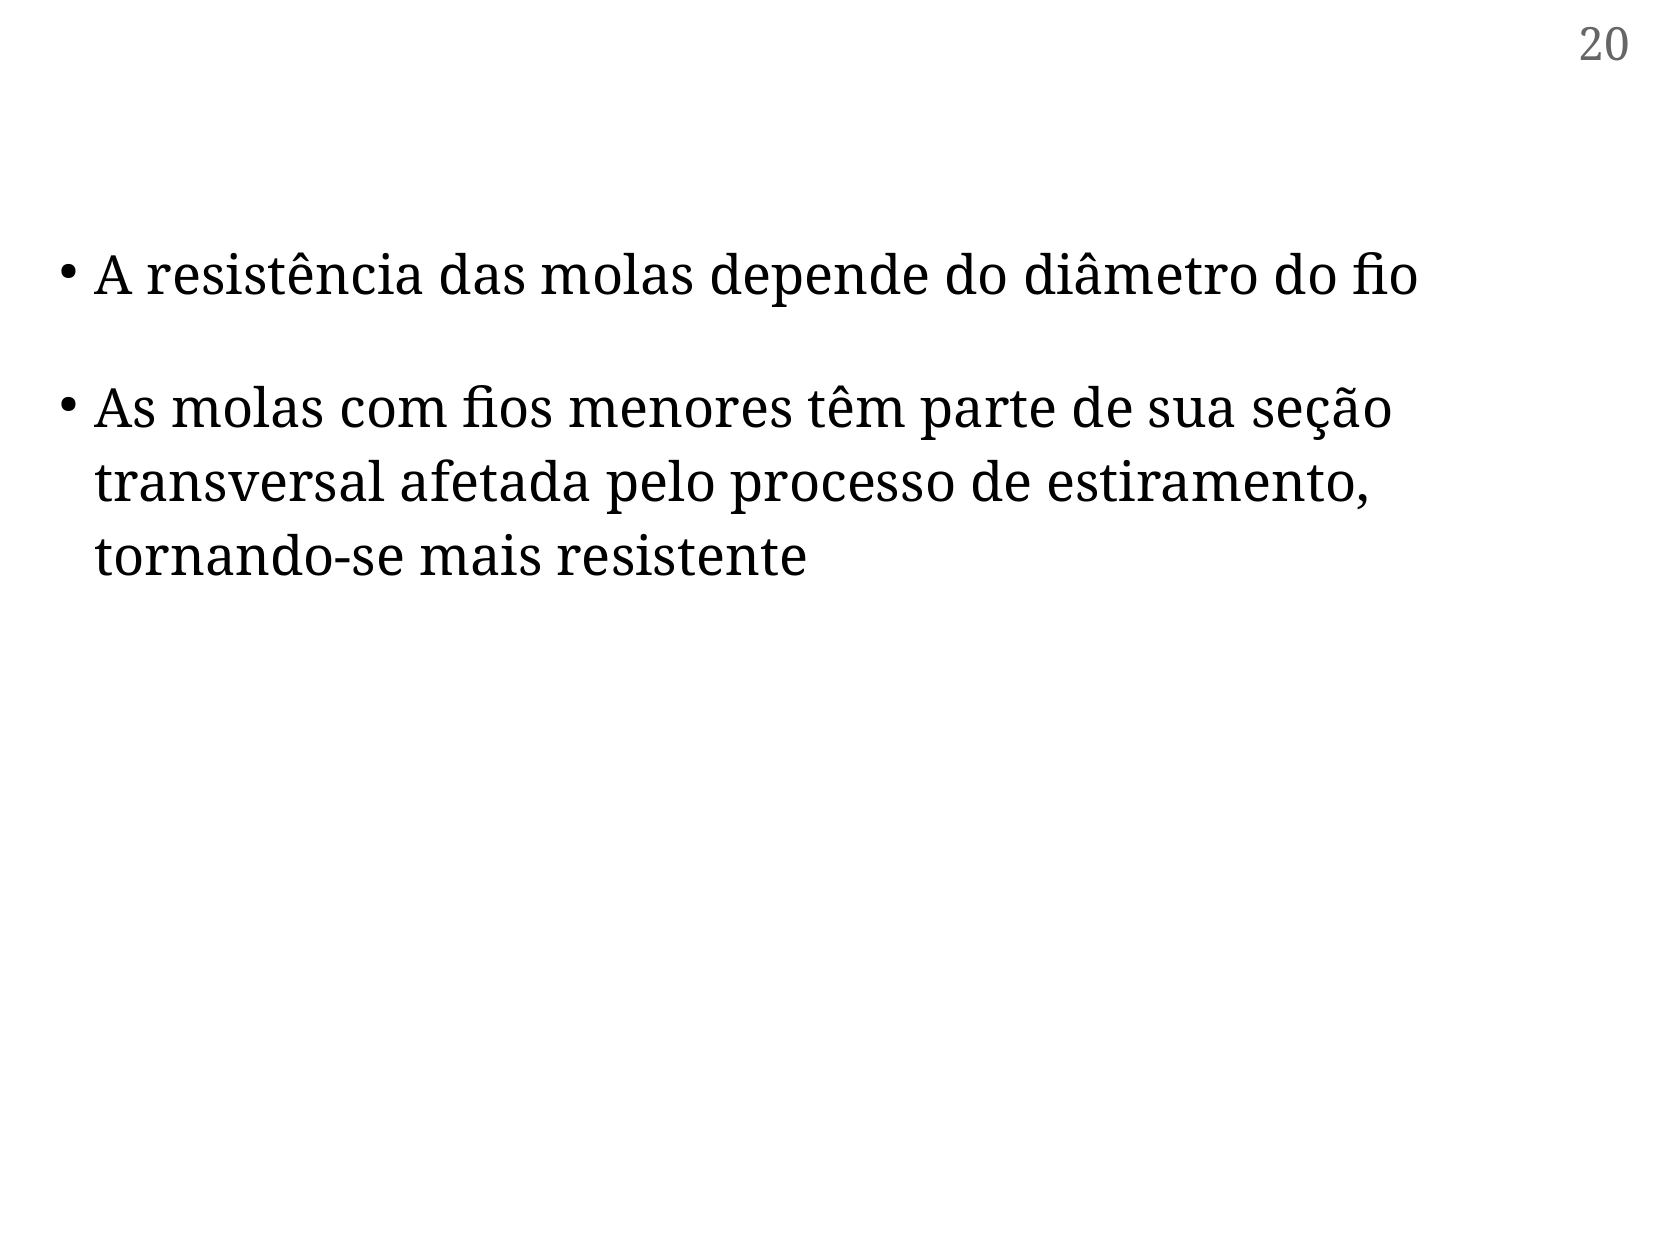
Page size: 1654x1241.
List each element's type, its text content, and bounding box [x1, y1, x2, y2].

list A resistência das molas depende do diâmetro do fio As molas com fios menores têm parte de sua seção transversal afetada pelo processo de estiramento, tornando-se mais resistente [59, 236, 1595, 1211]
